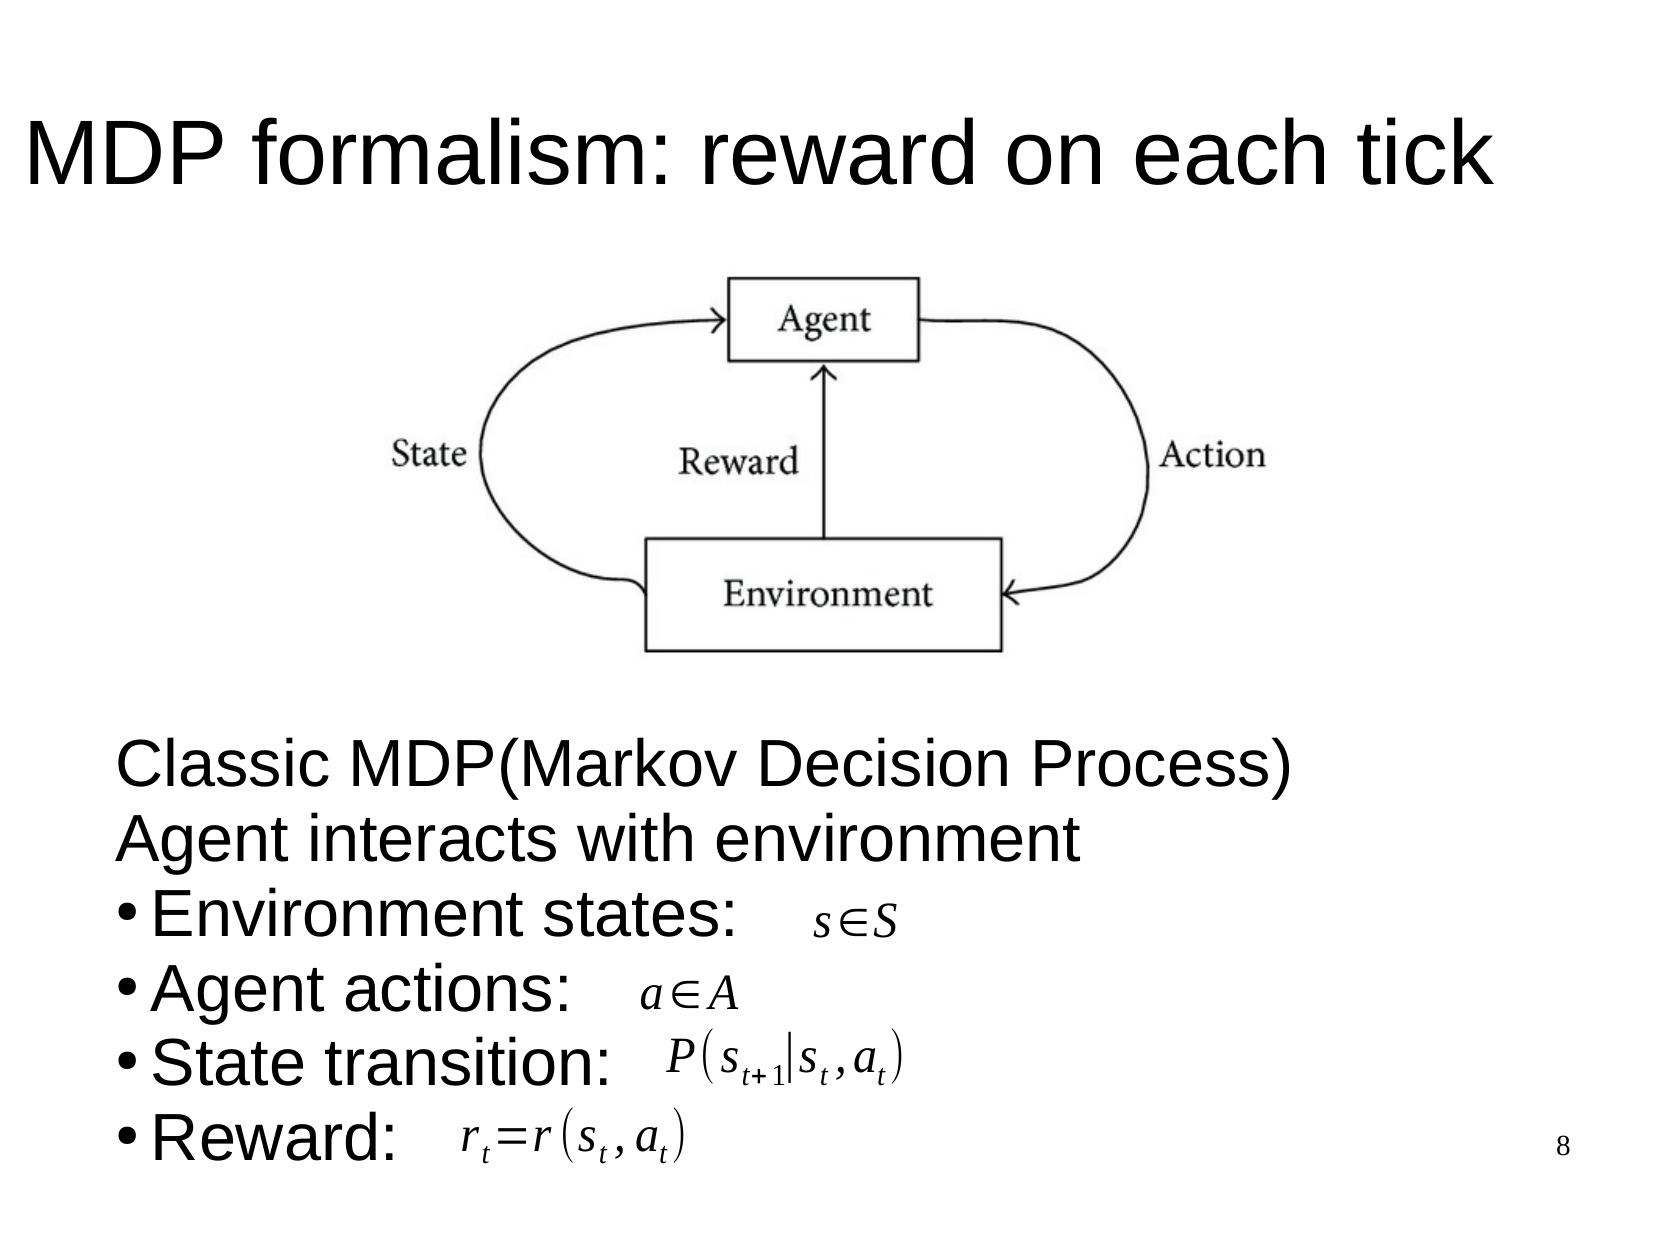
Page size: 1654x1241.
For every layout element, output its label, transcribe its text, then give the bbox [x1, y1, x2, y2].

text_box Classic MDP(Markov Decision Process) Agent interacts with environment Environment states: Agent actions: State transition: Reward: [79, 726, 1501, 1175]
chart [448, 1103, 700, 1170]
chart [651, 1024, 919, 1091]
title MDP formalism: reward on each tick [23, 49, 1512, 257]
picture [360, 246, 1298, 684]
